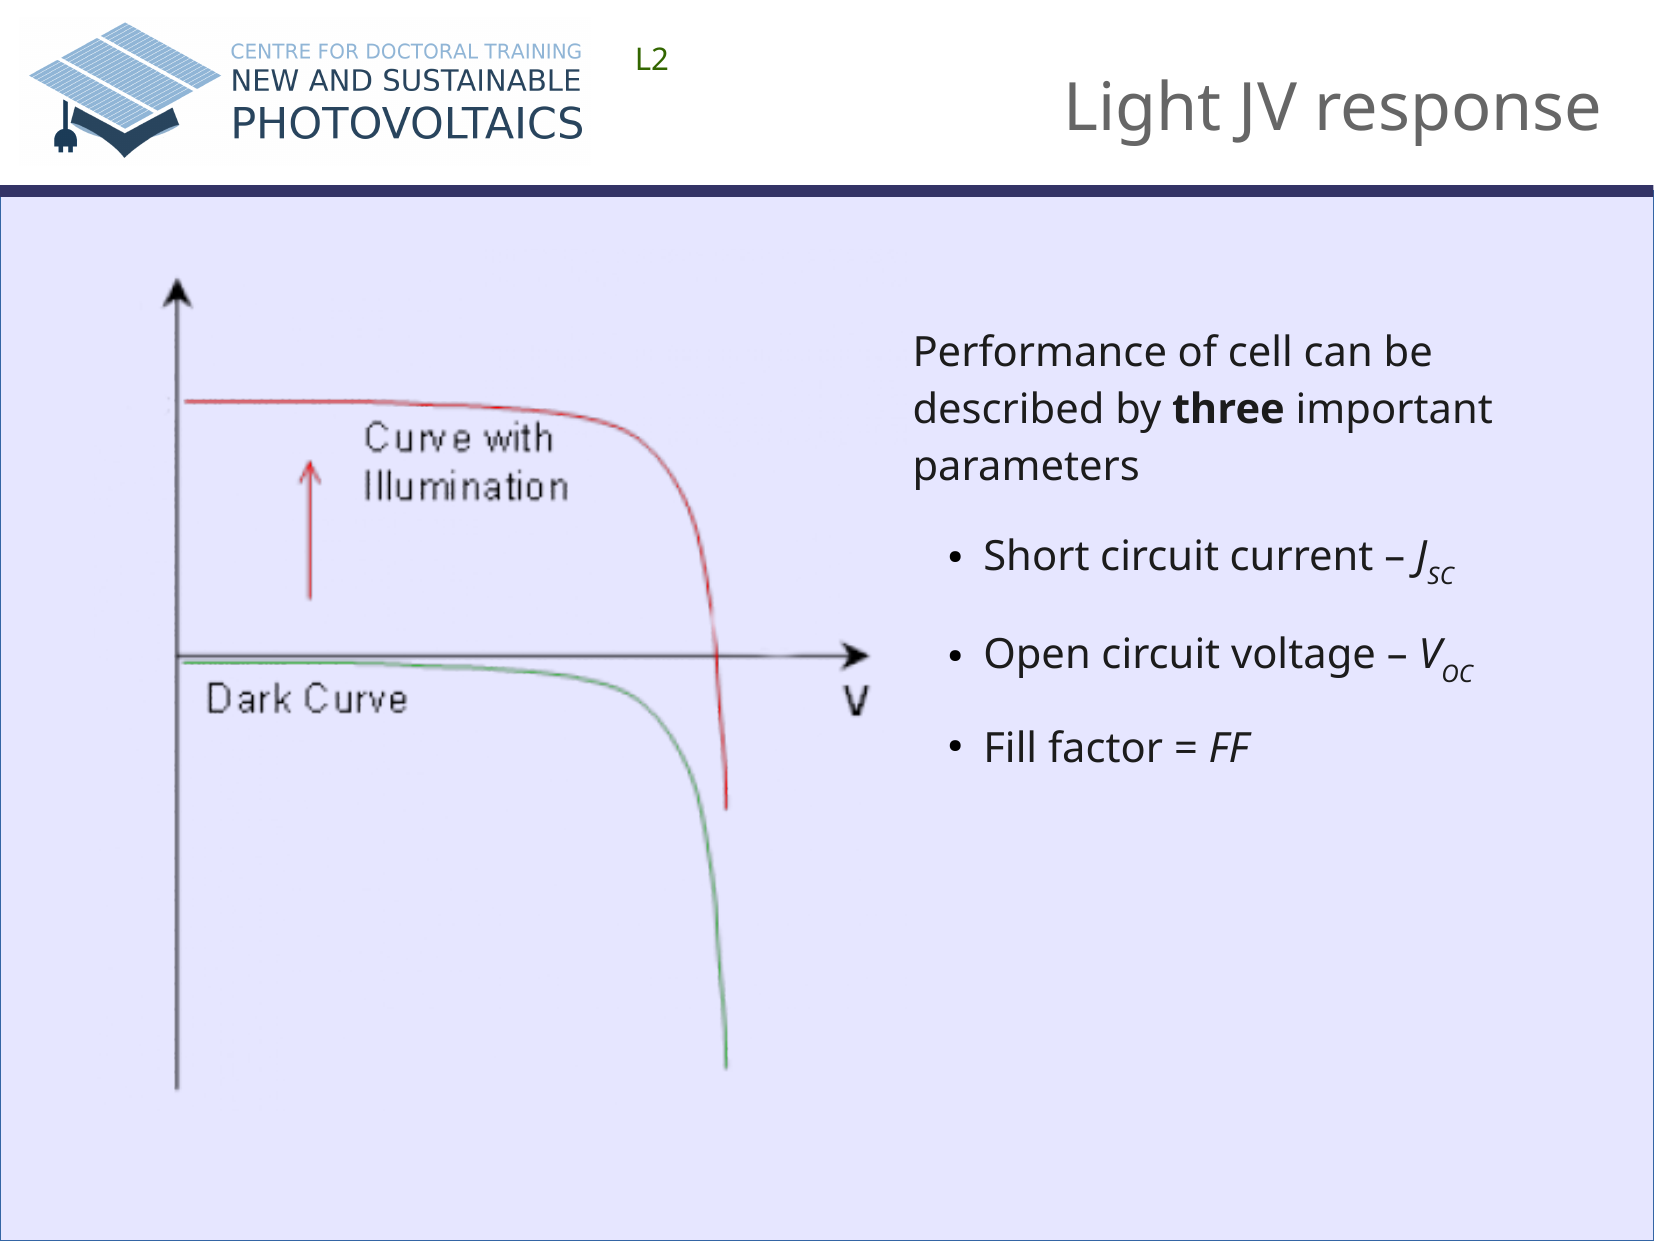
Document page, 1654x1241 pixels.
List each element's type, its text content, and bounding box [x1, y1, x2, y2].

text_box Performance of cell can be described by three important parameters Short circuit current – JSC Open circuit voltage – VOC Fill factor = FF [897, 314, 1630, 714]
text_box [0, 197, 1654, 1241]
picture [19, 17, 591, 166]
picture [94, 249, 907, 1111]
text_box L2 [620, 29, 880, 80]
text_box Light JV response [767, 51, 1619, 142]
